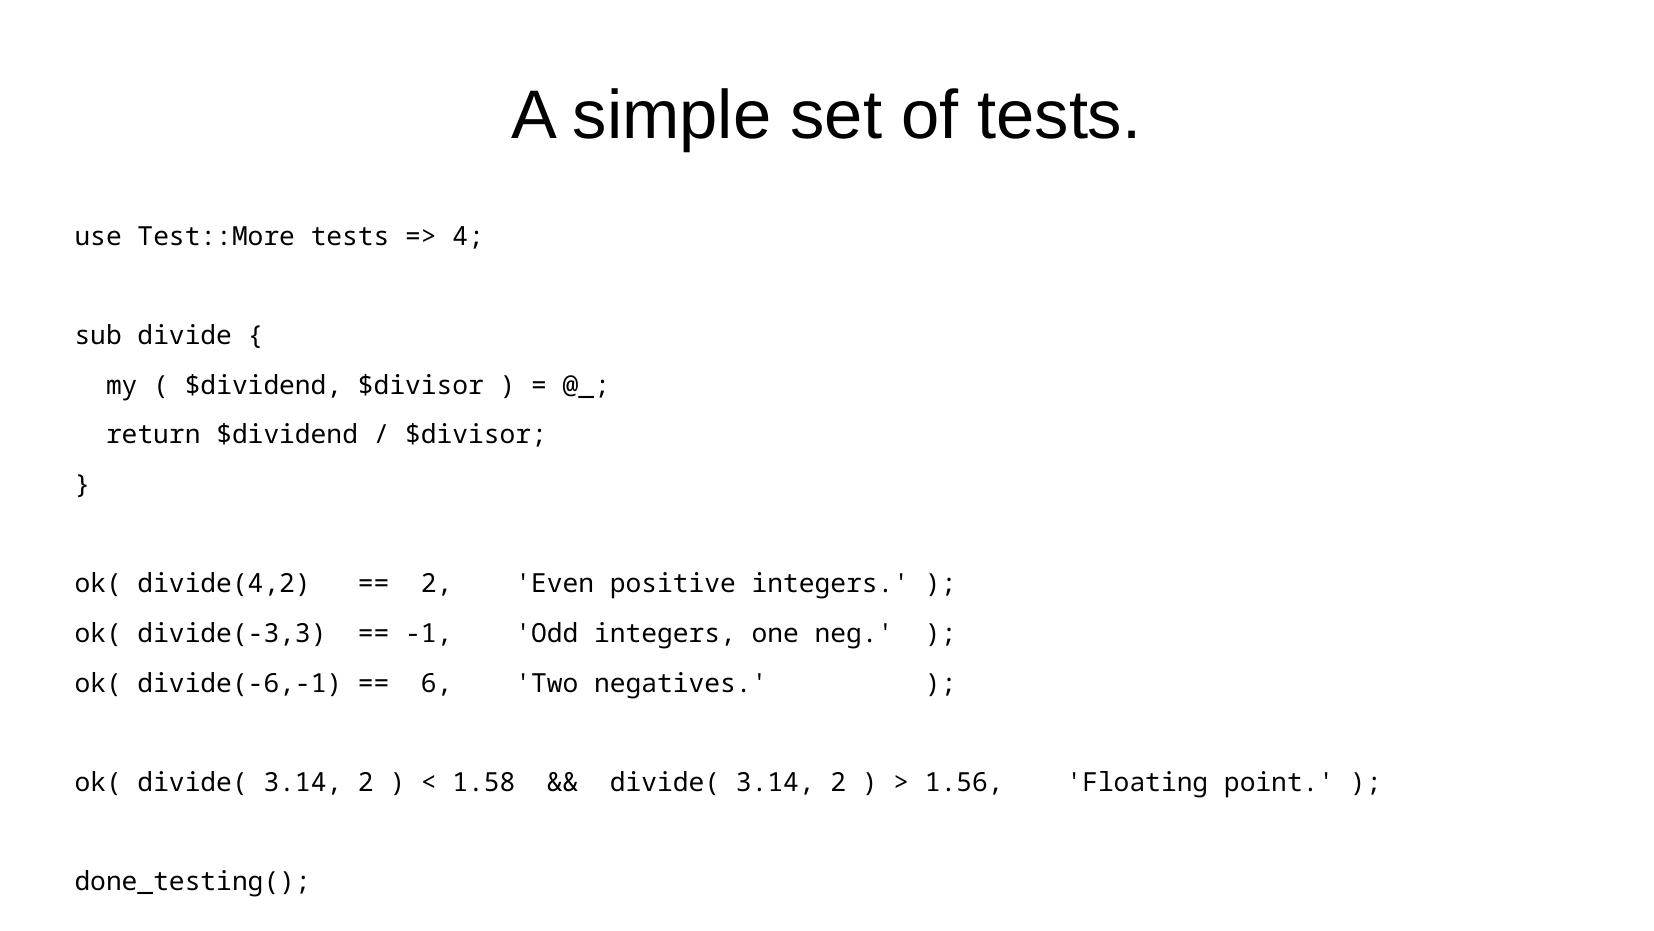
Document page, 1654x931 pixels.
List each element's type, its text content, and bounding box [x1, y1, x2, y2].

list use Test::More tests => 4; sub divide { my ( $dividend, $divisor ) = @_; return $dividend / $divisor; } ok( divide(4,2) == 2, 'Even positive integers.' ); ok( divide(-3,3) == -1, 'Odd integers, one neg.' ); ok( divide(-6,-1) == 6, 'Two negatives.' ); ok( divide( 3.14, 2 ) < 1.58 && divide( 3.14, 2 ) > 1.56, 'Floating point.' ); done_testing(); [30, 217, 1621, 901]
title A simple set of tests. [82, 37, 1571, 193]
